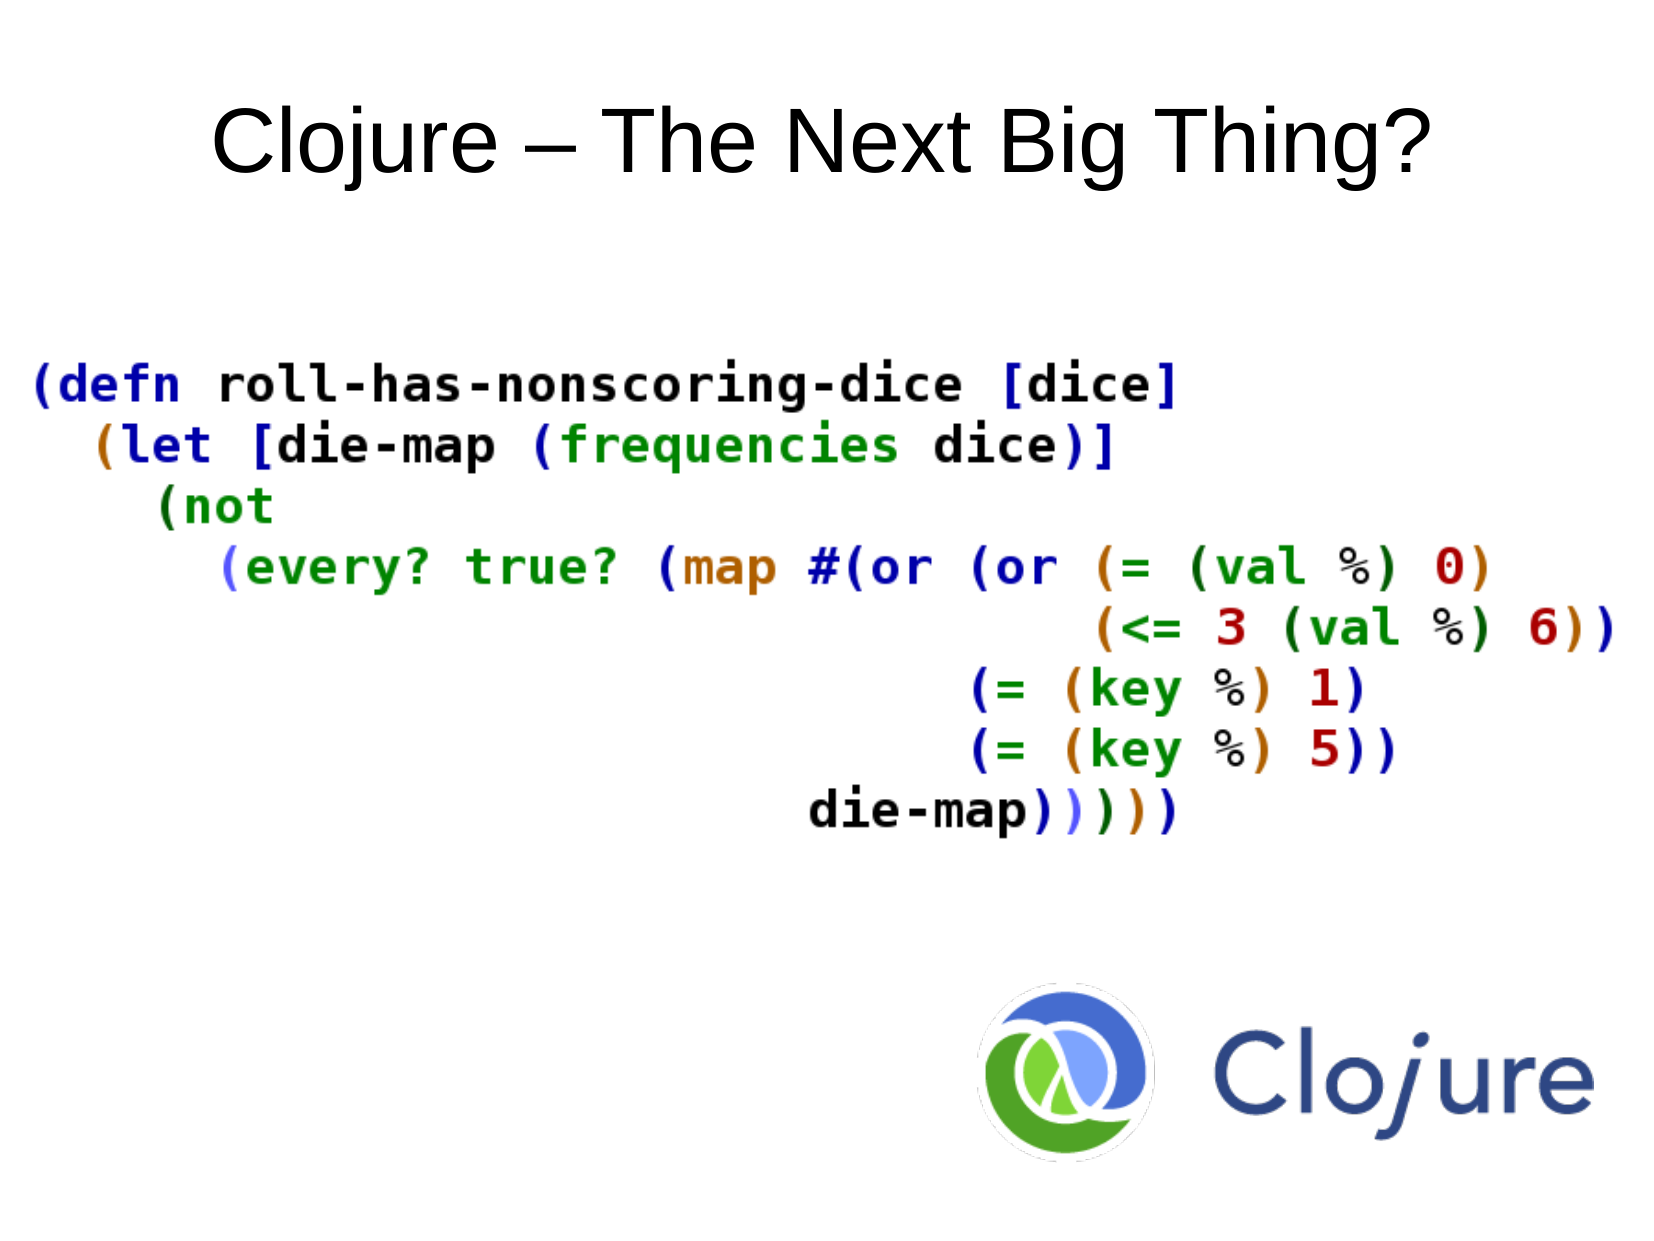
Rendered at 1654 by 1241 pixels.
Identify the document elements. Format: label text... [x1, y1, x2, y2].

picture [975, 981, 1594, 1163]
picture [31, 354, 1625, 857]
title Clojure – The Next Big Thing? [75, 56, 1571, 226]
